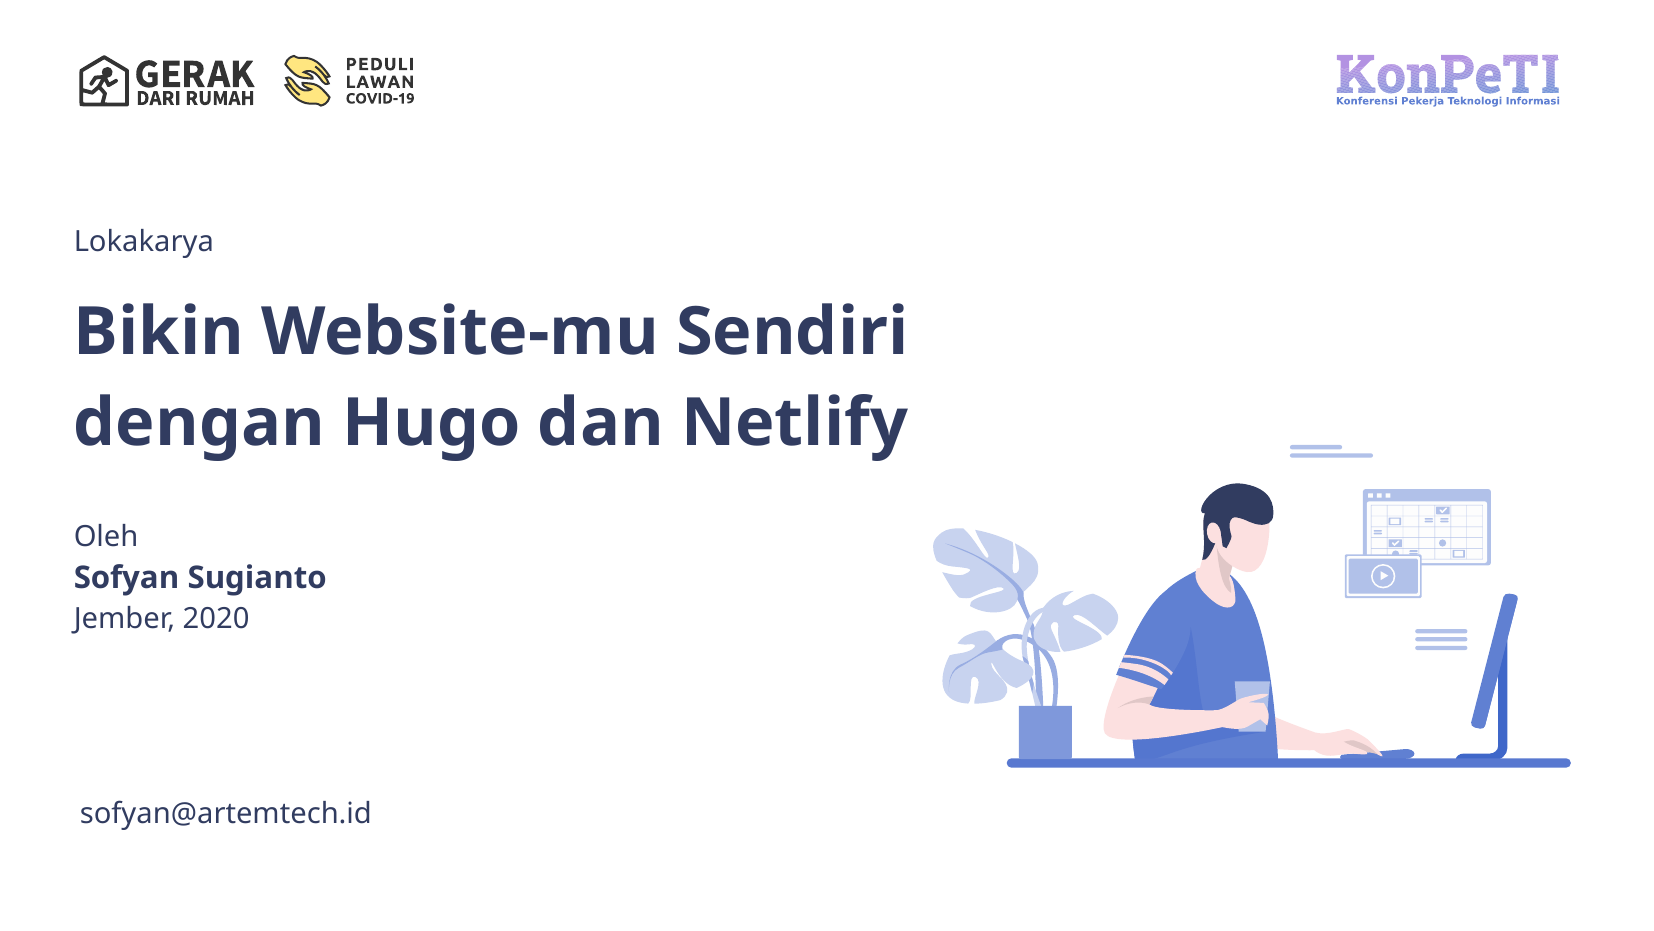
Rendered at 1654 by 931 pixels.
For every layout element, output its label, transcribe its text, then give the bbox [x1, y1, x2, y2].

picture [283, 54, 414, 107]
picture [79, 54, 256, 107]
text_box Bikin Website-mu Sendiri dengan Hugo dan Netlify [59, 276, 993, 481]
text_box Lokakarya [59, 212, 686, 268]
picture [1336, 54, 1560, 107]
text_box sofyan@artemtech.id [64, 784, 1341, 879]
picture [933, 444, 1571, 768]
text_box Oleh Sofyan Sugianto Jember, 2020 [59, 507, 686, 645]
